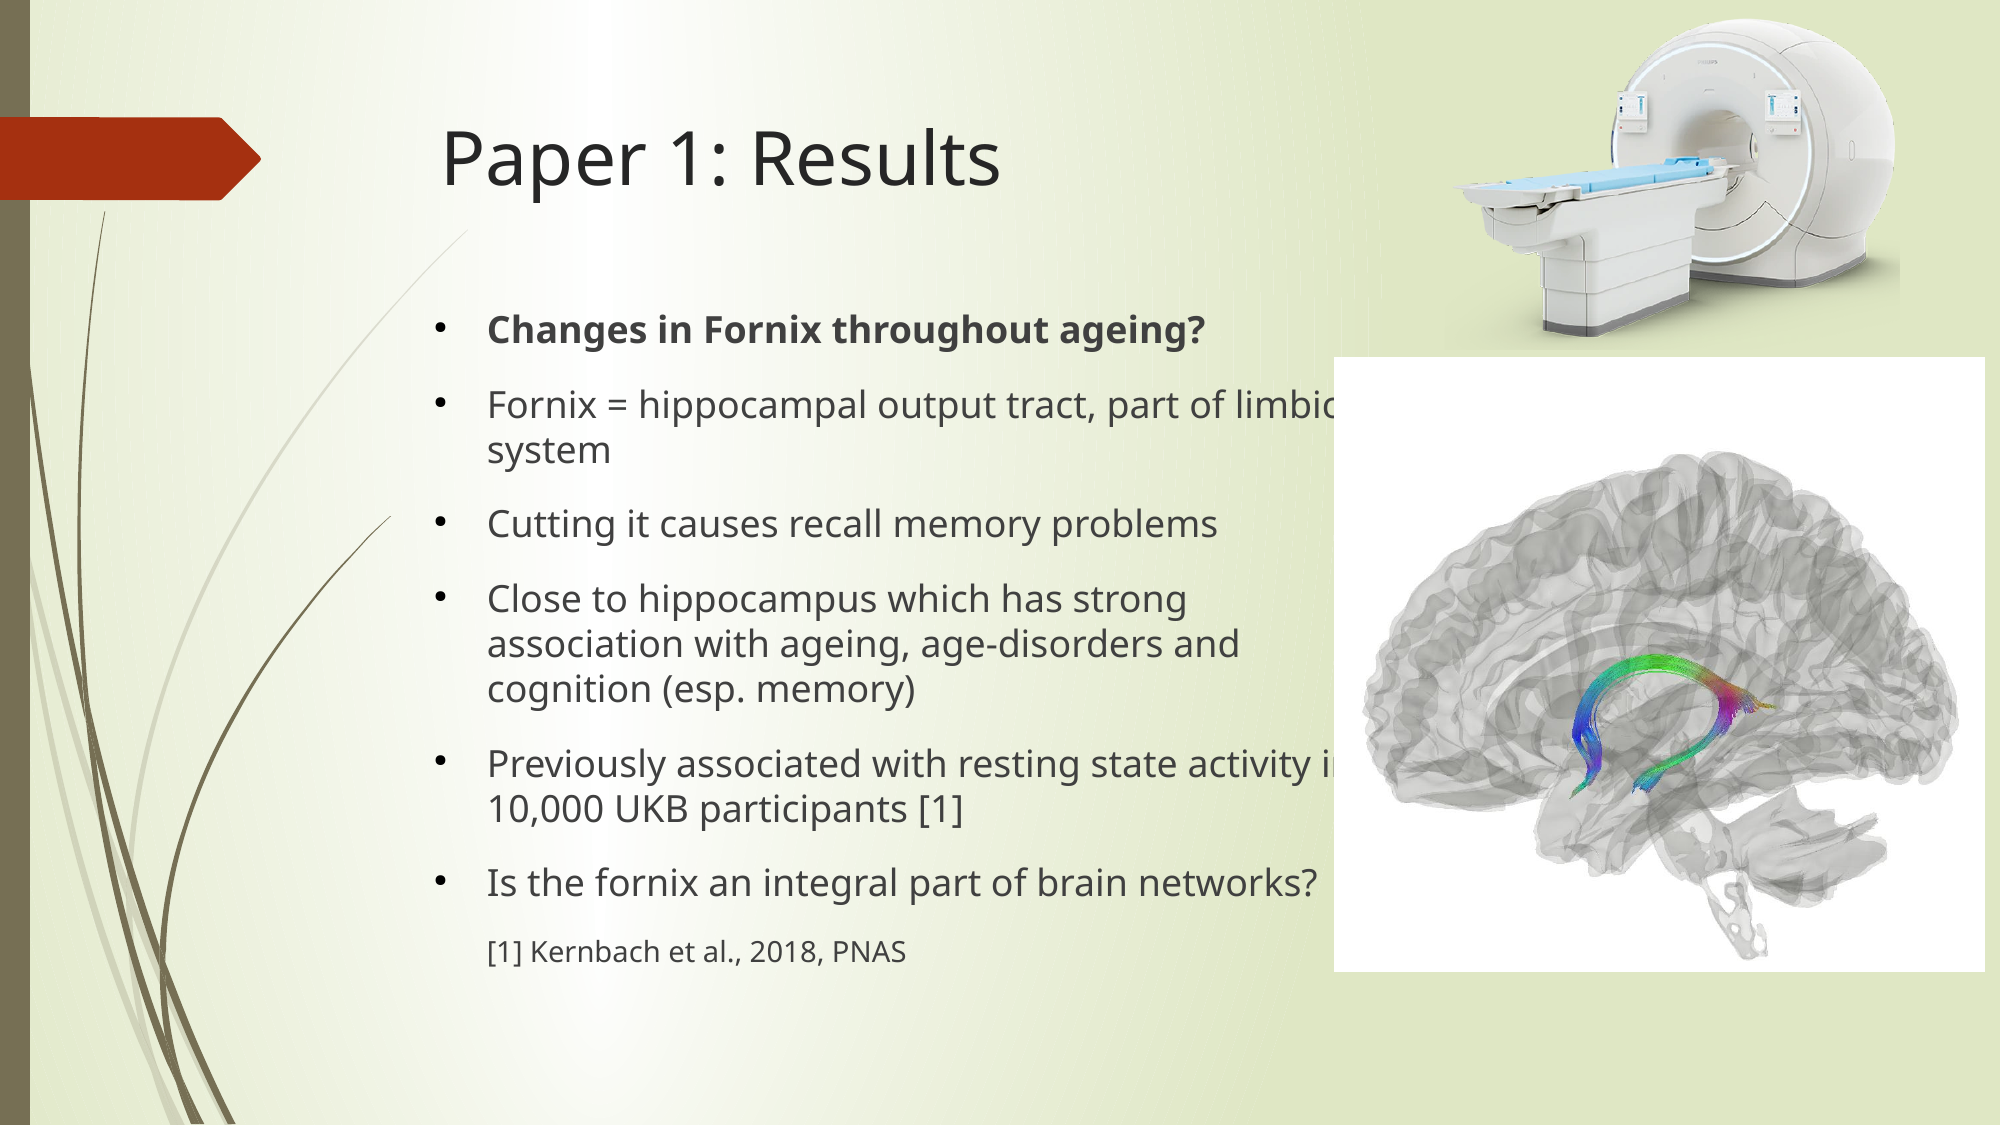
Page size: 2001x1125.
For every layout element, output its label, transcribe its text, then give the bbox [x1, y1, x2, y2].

list Changes in Fornix throughout ageing? Fornix = hippocampal output tract, part of limbic system Cutting it causes recall memory problems Close to hippocampus which has strong association with ageing, age-disorders and cognition (esp. memory) Previously associated with resting state activity in 10,000 UKB participants [1] Is the fornix an integral part of brain networks? [1] Kernbach et al., 2018, PNAS [401, 224, 1371, 950]
picture [1334, 357, 1985, 972]
title Paper 1: Results [425, 102, 1371, 224]
picture [1371, 11, 1973, 351]
